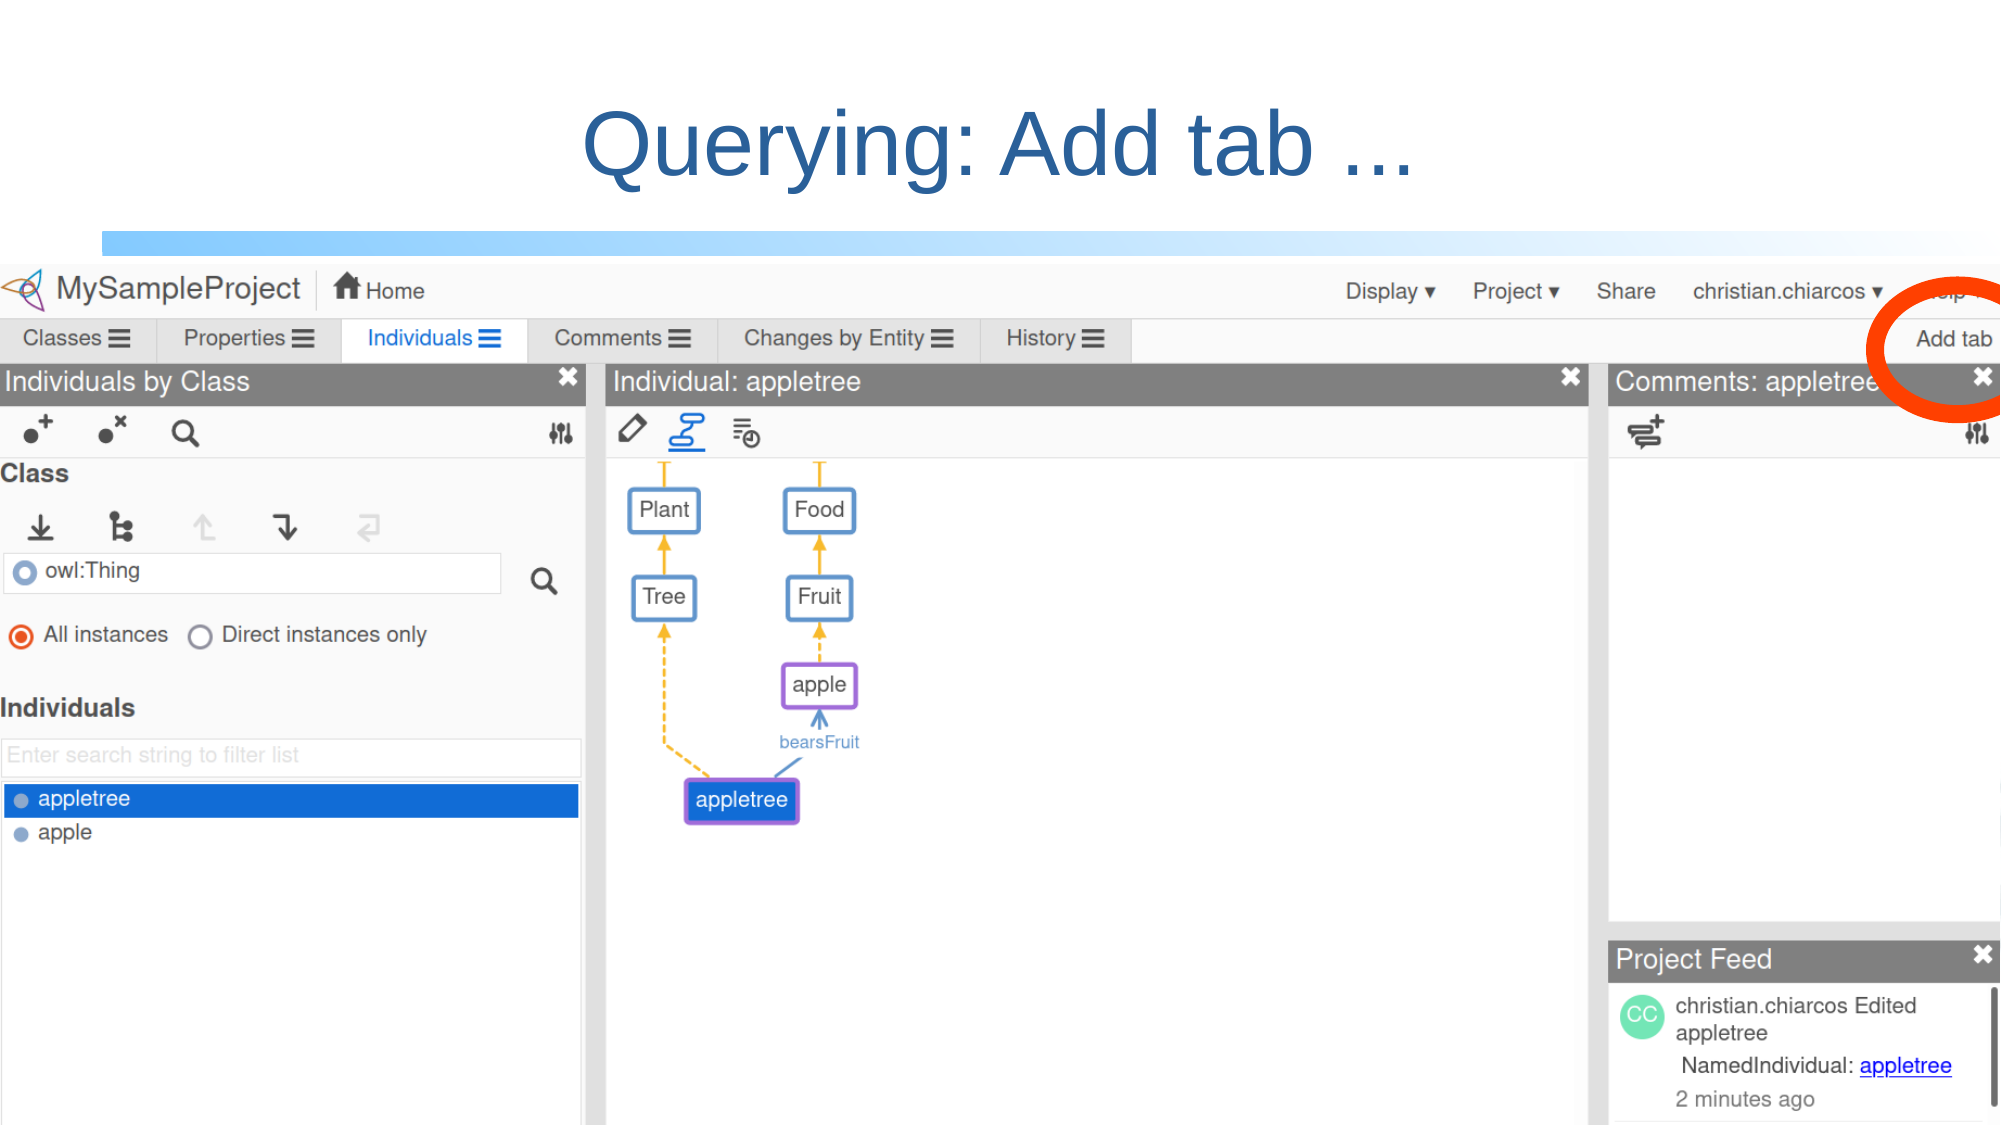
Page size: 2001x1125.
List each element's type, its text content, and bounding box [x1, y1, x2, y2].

picture [0, 264, 2001, 1125]
title Querying: Add tab ... [99, 45, 1900, 233]
text_box [1875, 285, 2000, 415]
